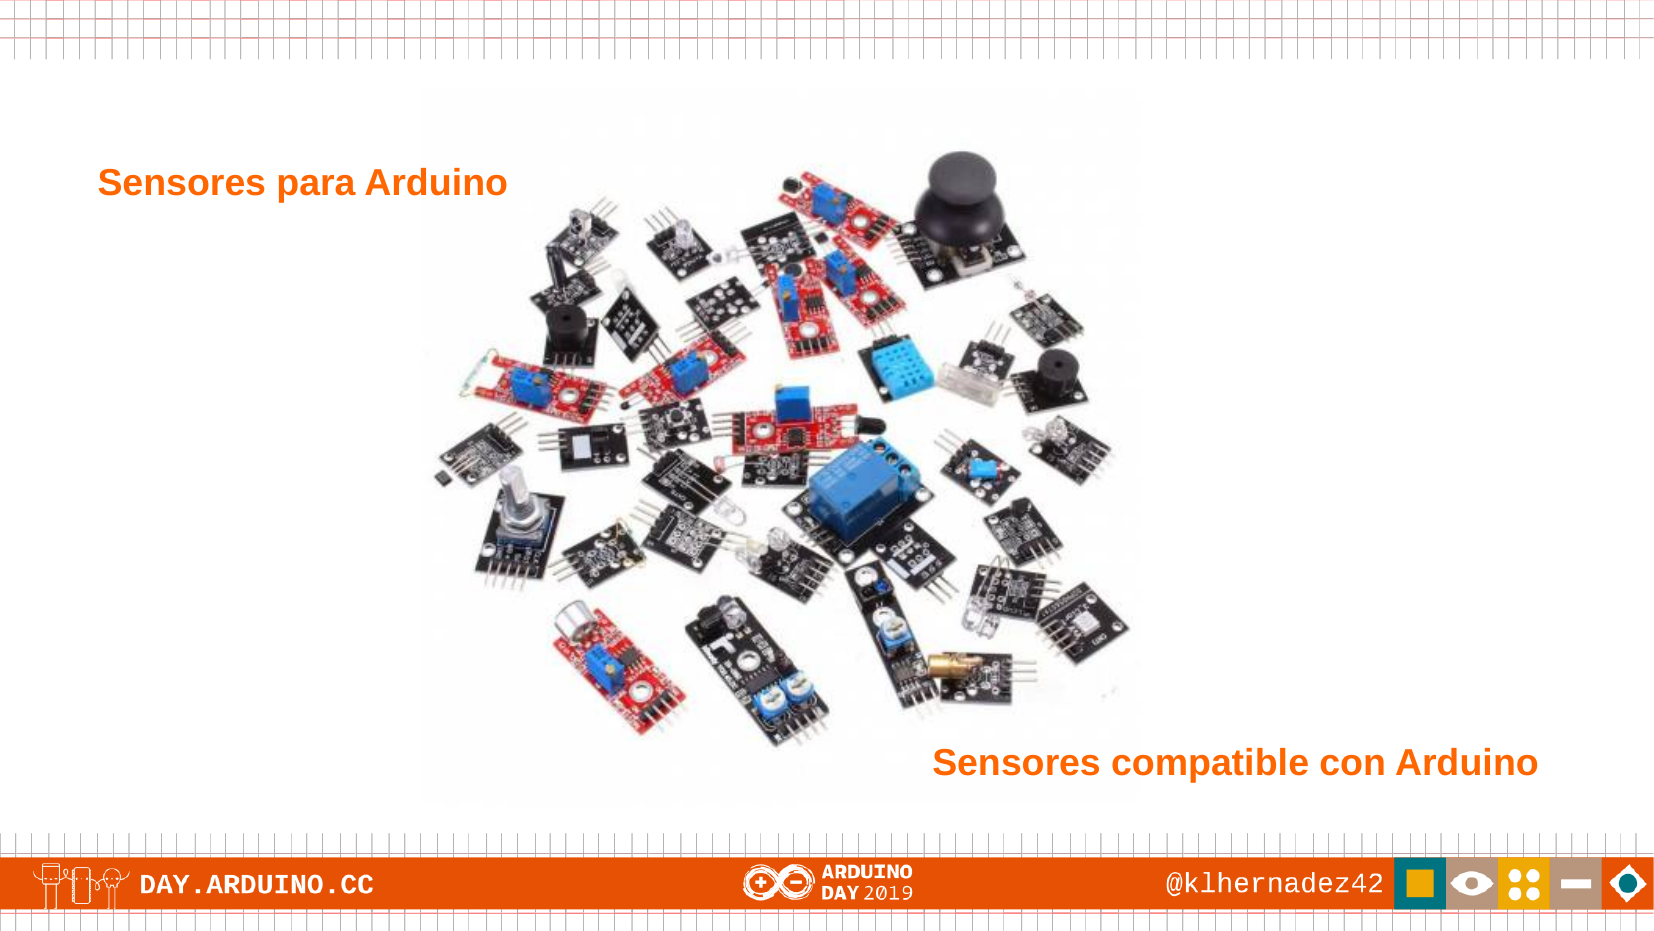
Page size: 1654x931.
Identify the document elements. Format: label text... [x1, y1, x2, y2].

text_box Sensores para Arduino [82, 153, 524, 211]
picture [0, 0, 1654, 931]
text_box Sensores compatible con Arduino [917, 734, 1555, 792]
